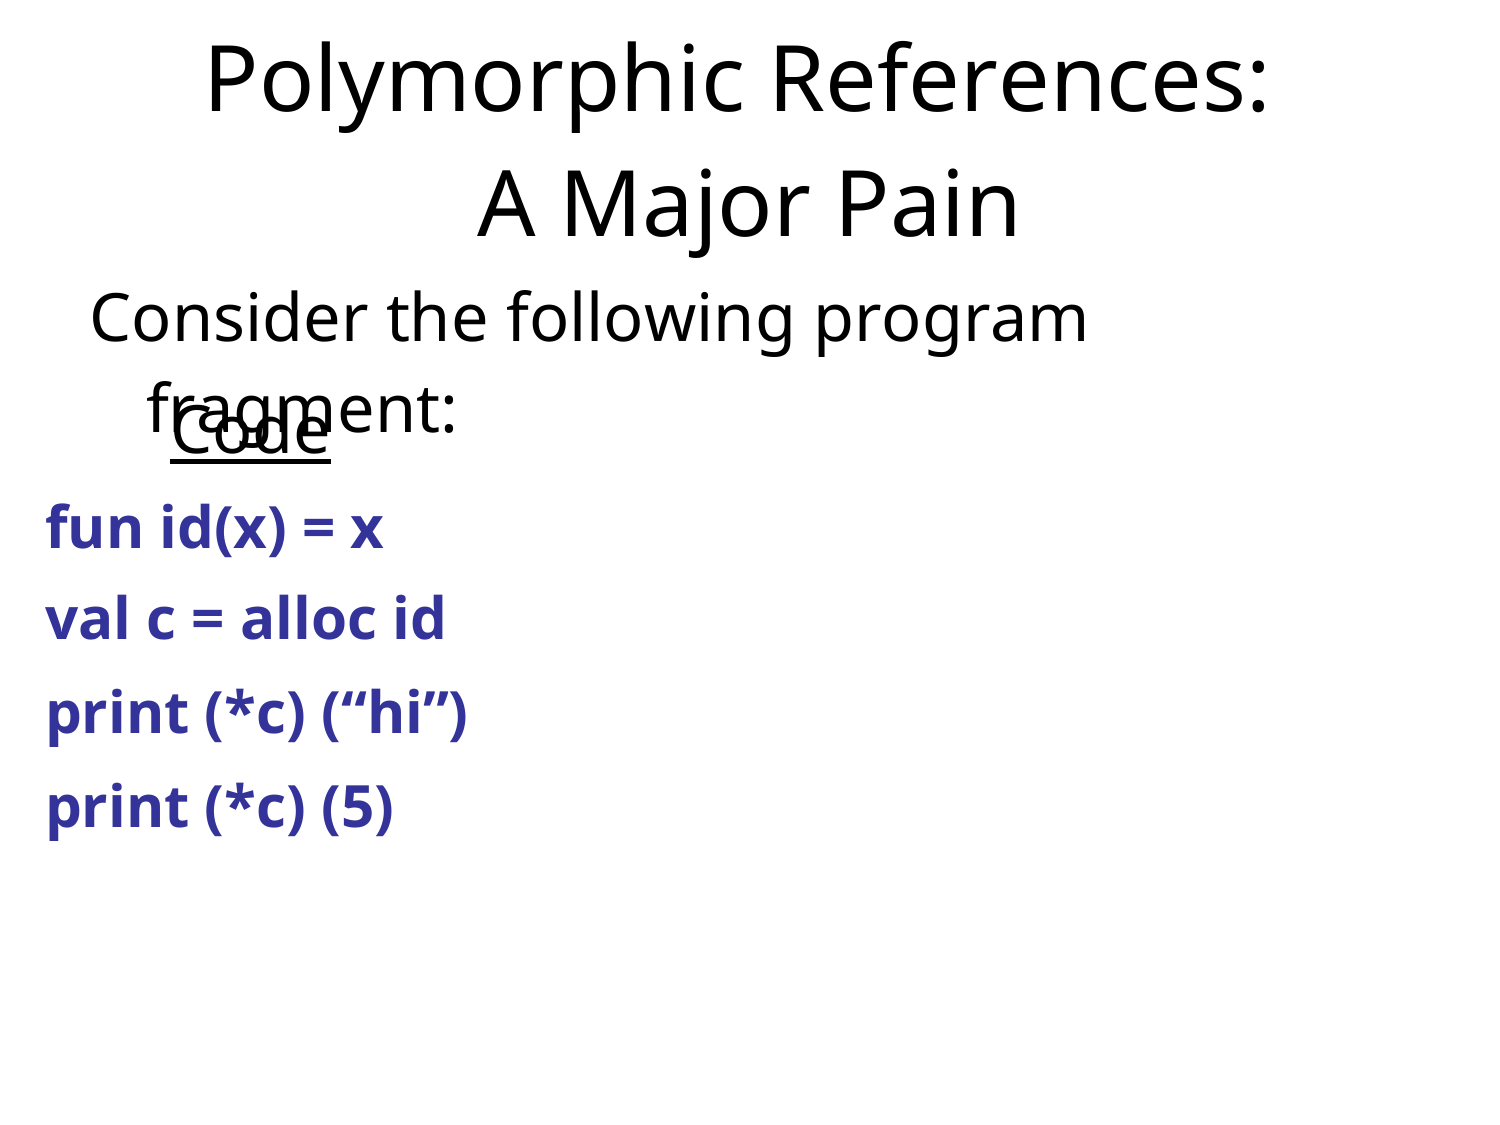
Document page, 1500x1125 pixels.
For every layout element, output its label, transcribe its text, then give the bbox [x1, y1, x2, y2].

text_box Code fun id(x) = x val c = alloc id print (*c) (“hi”) print (*c) (5) [0, 374, 1500, 938]
title Polymorphic References: A Major Pain [75, 24, 1426, 254]
list Consider the following program fragment: [75, 262, 1426, 374]
